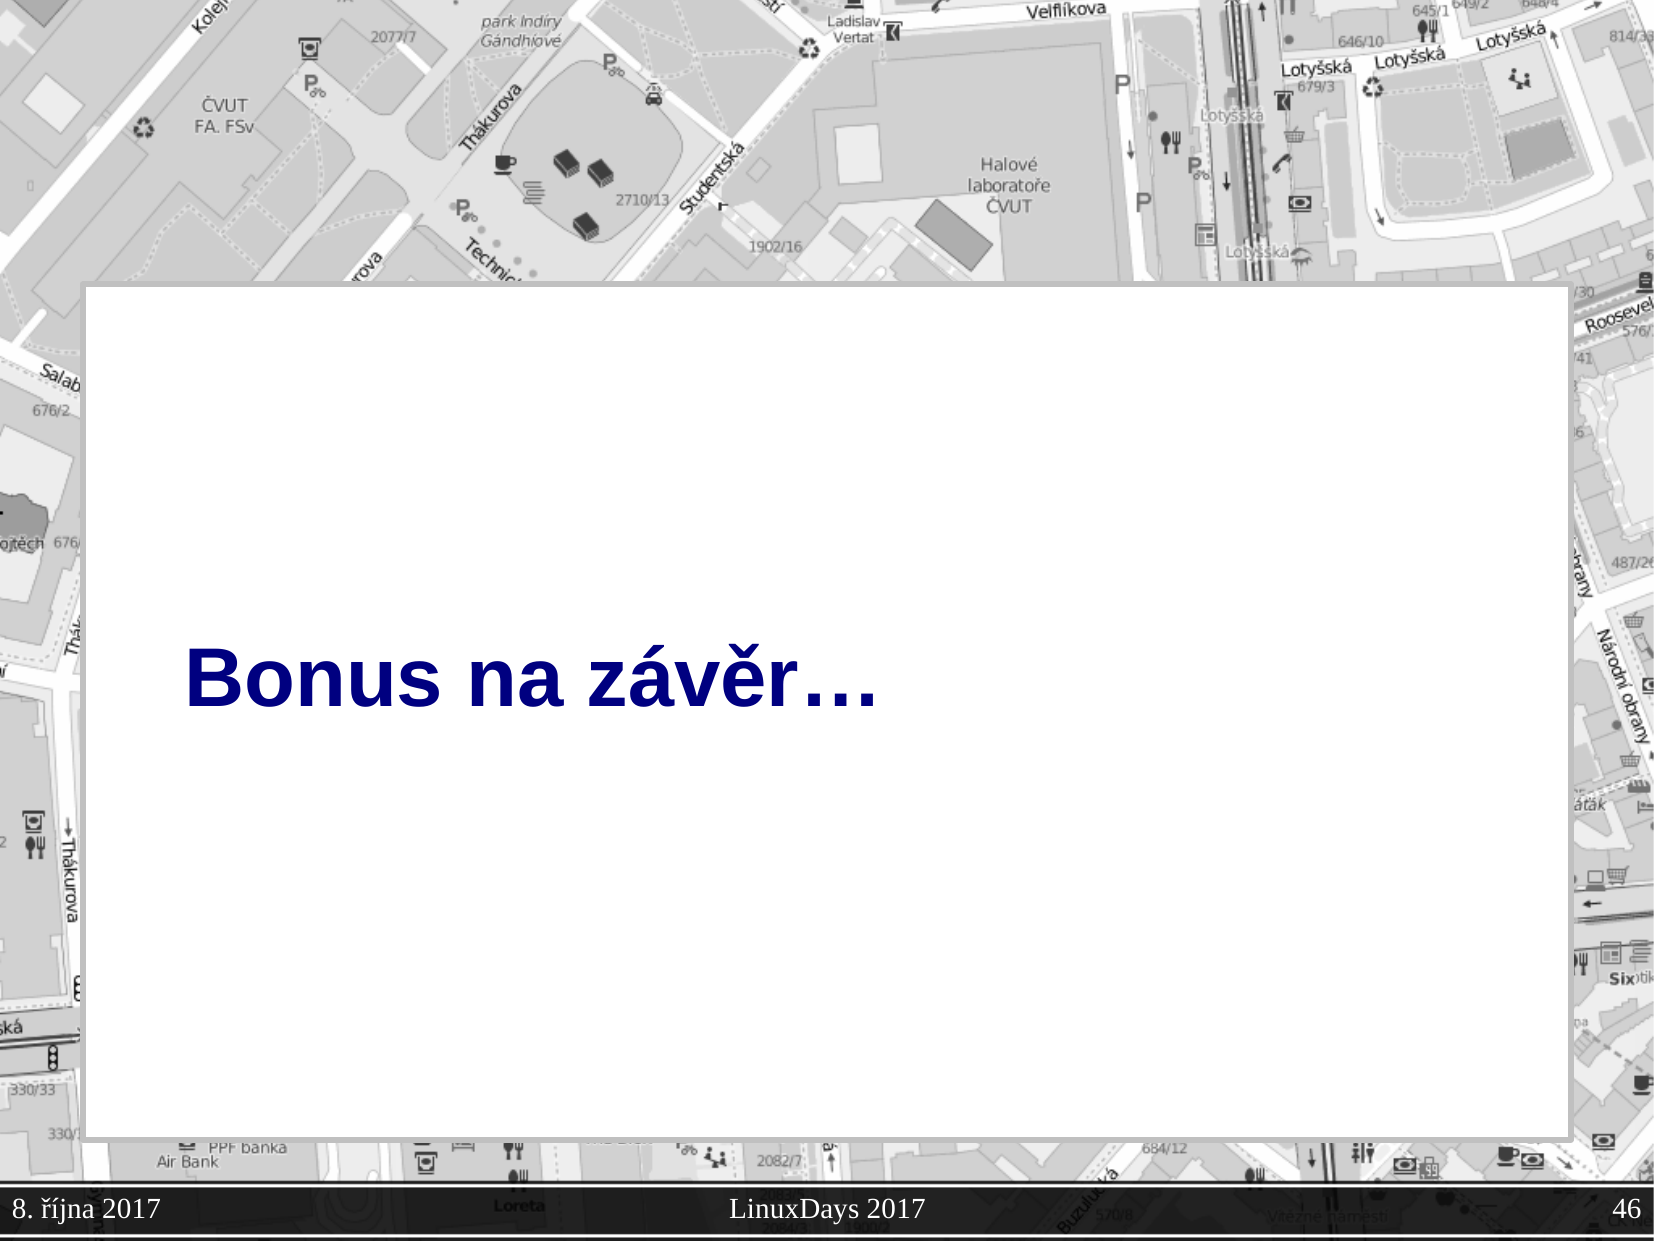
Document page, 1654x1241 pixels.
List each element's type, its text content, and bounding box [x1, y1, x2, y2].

list Bonus na závěr… [82, 284, 1571, 1140]
picture [0, 0, 1654, 1241]
